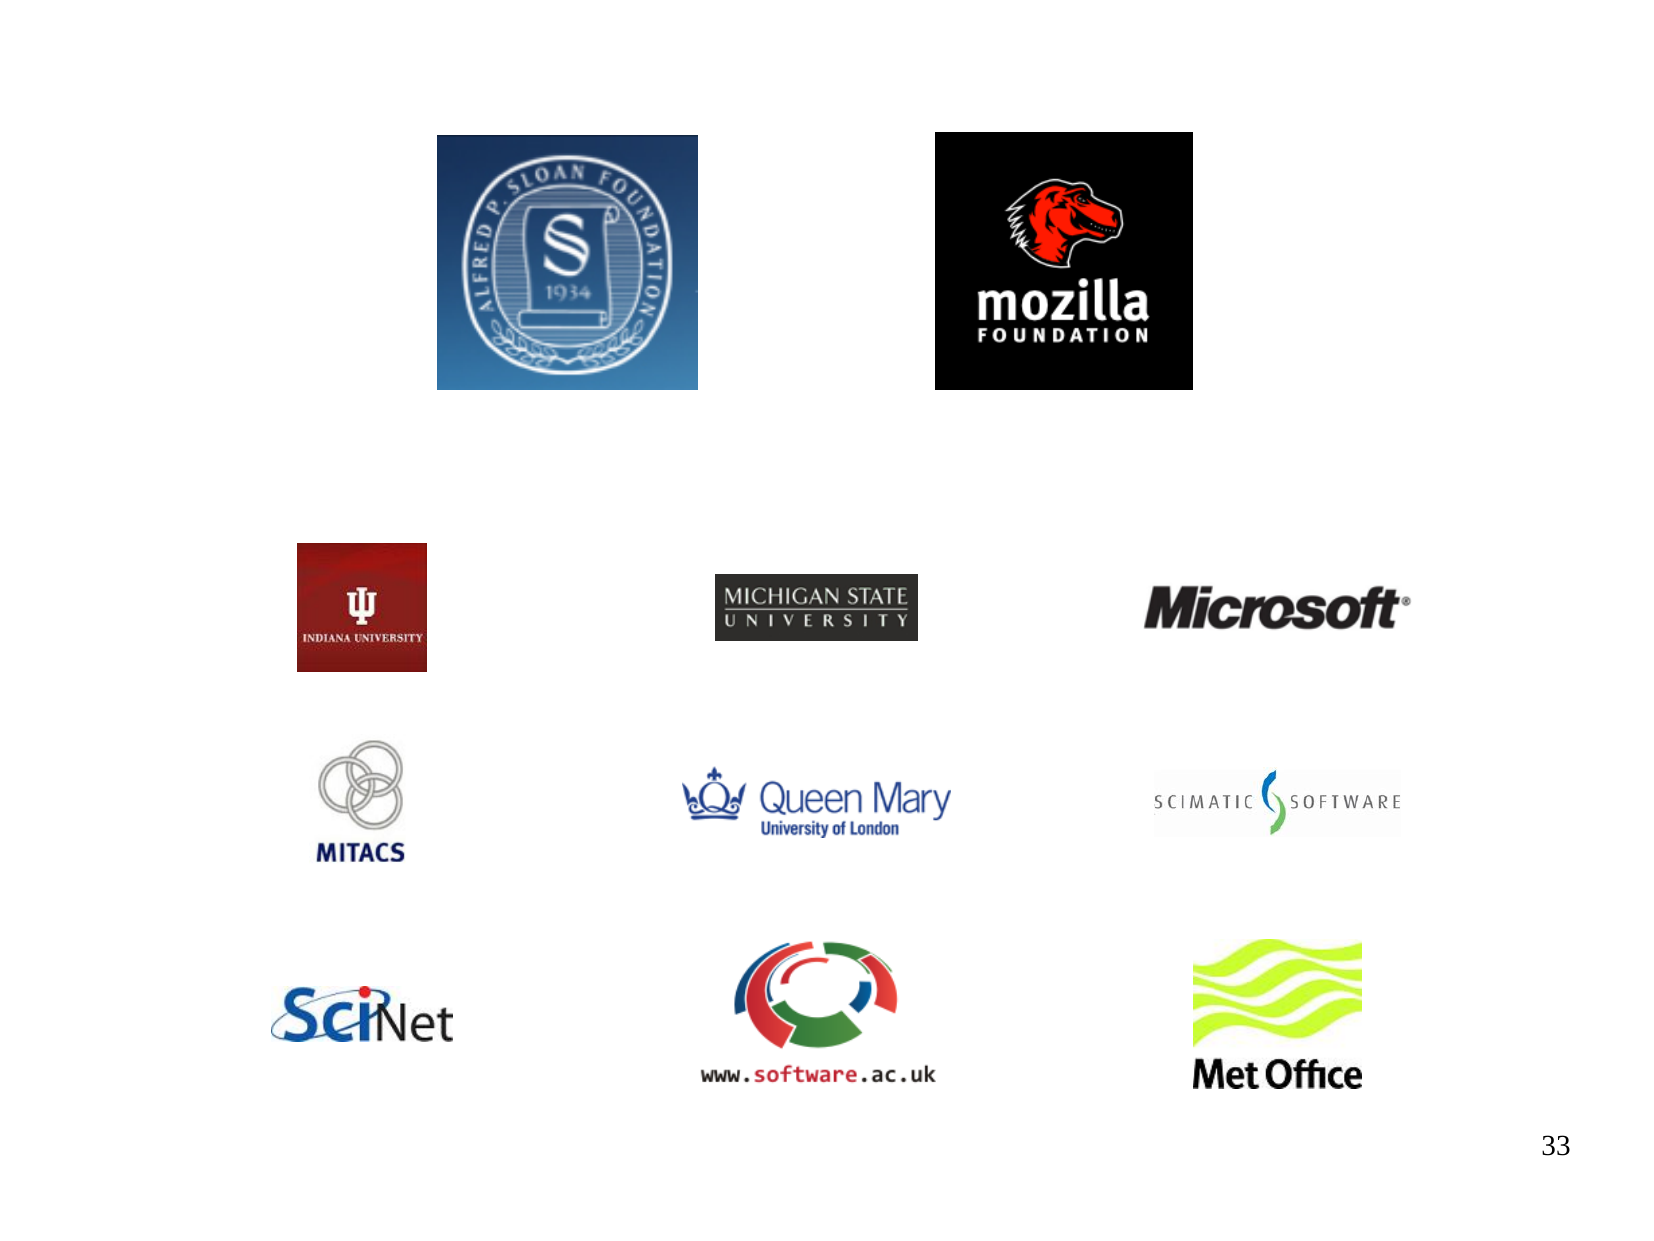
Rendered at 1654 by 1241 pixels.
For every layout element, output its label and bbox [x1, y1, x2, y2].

picture [297, 543, 427, 672]
picture [1193, 939, 1362, 1089]
picture [309, 734, 415, 870]
picture [715, 574, 918, 642]
picture [685, 923, 948, 1105]
picture [935, 132, 1193, 390]
picture [1154, 767, 1401, 838]
picture [271, 986, 453, 1042]
picture [1143, 582, 1412, 634]
picture [682, 766, 951, 838]
picture [437, 135, 698, 390]
